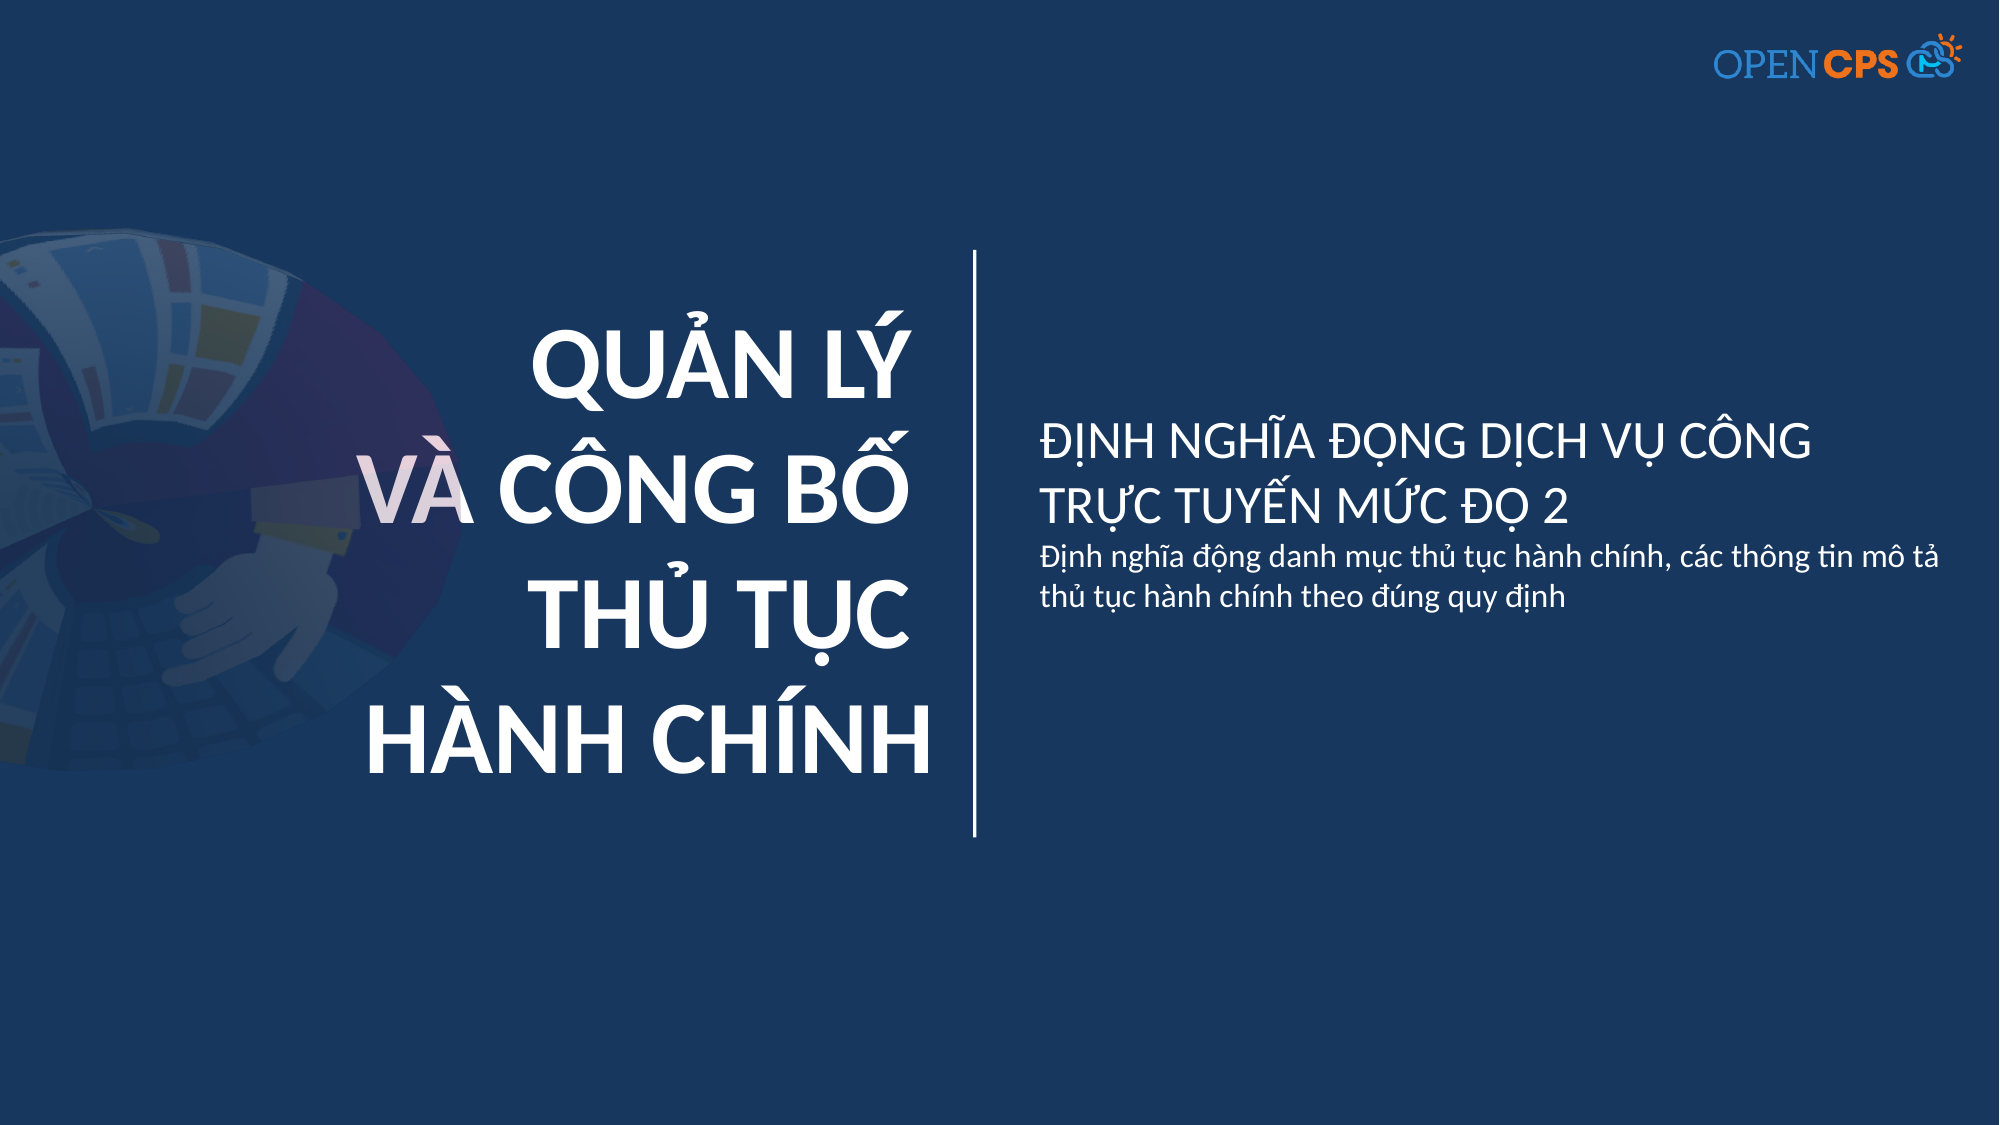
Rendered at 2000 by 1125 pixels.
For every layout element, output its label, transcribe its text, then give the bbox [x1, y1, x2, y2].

text_box QUẢN LÝ VÀ CÔNG BỐ THỦ TỤC HÀNH CHÍNH [53, 287, 950, 803]
text_box ĐỊNH NGHĨA ĐỘNG DỊCH VỤ CÔNG TRỰC TUYẾN MỨC ĐỘ 2 Định nghĩa động danh mục thủ tục hành chính, các thông tin mô tả thủ tục hành chính theo đúng quy định [1024, 397, 1963, 622]
picture [1709, 29, 1966, 85]
